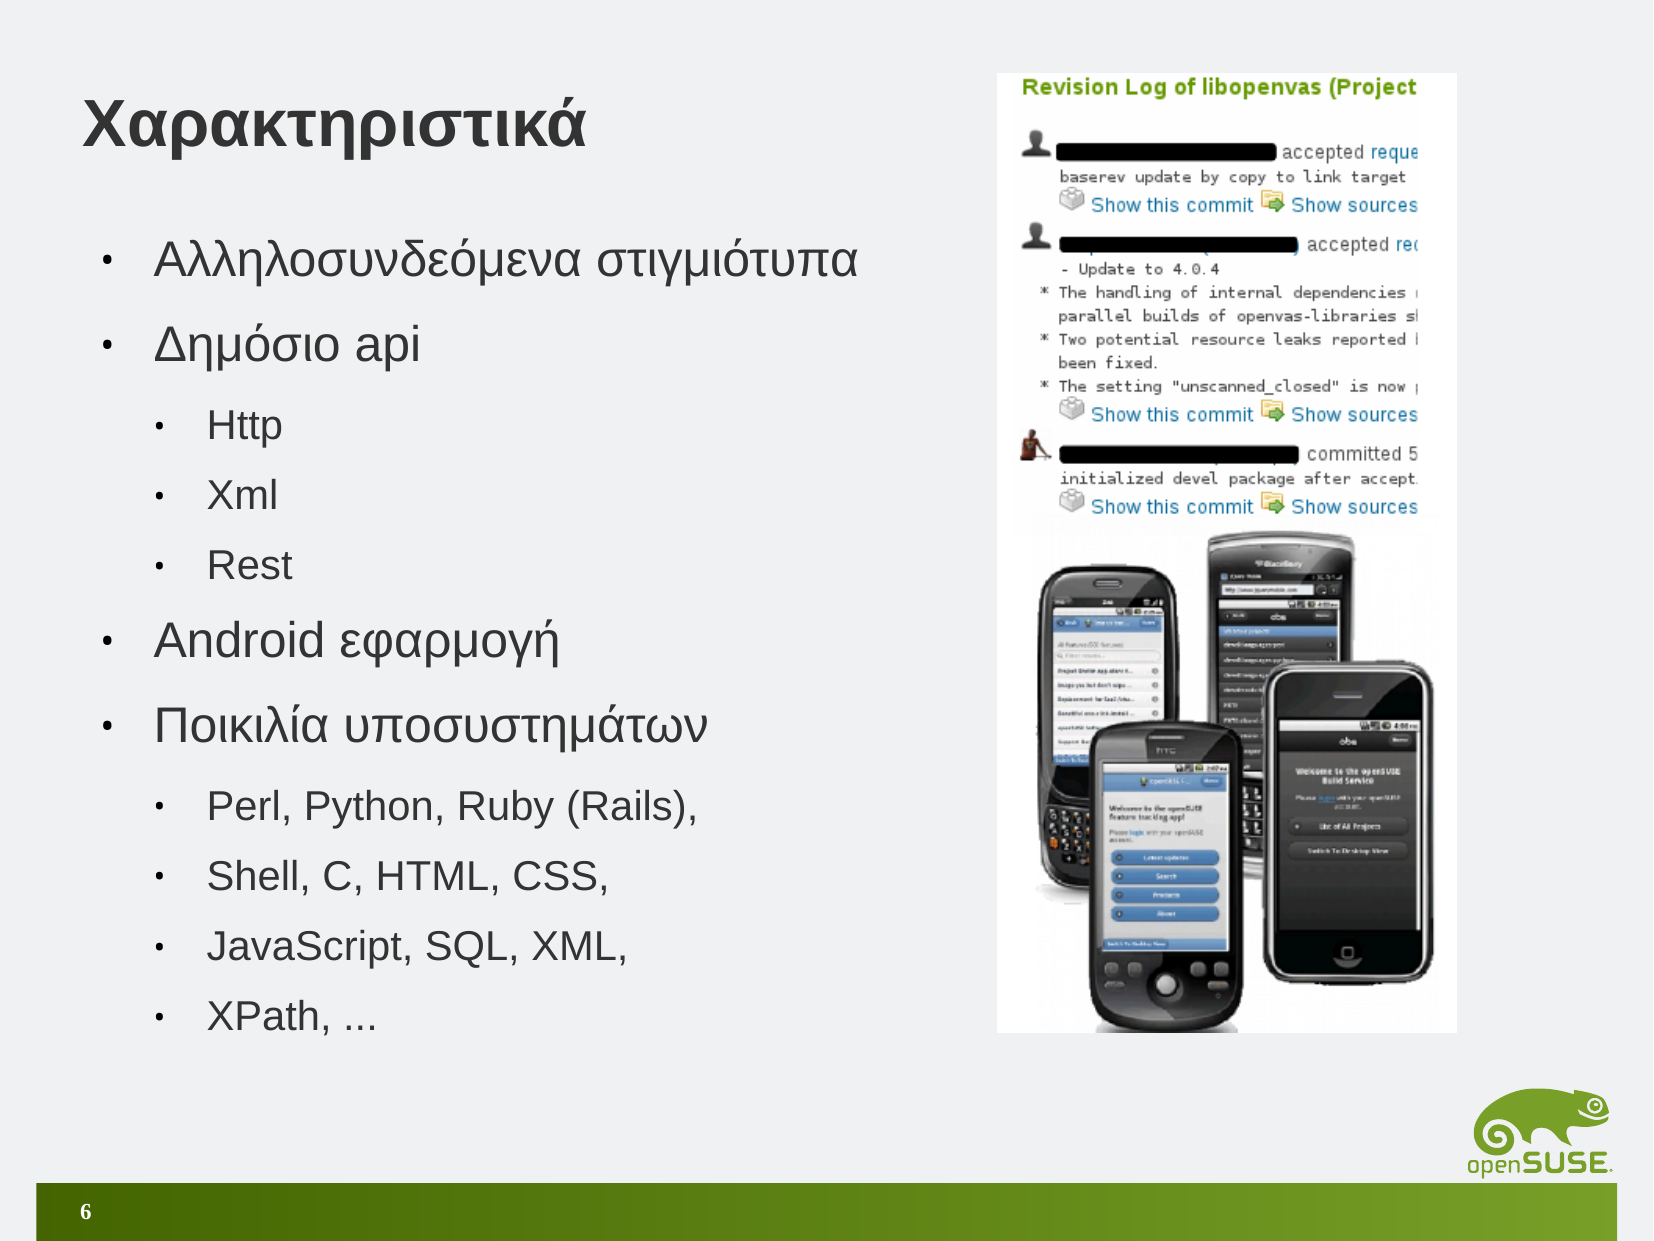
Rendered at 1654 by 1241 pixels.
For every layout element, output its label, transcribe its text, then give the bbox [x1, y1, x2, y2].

title Χαρακτηριστικά [82, 49, 1571, 198]
picture [0, 0, 1654, 1241]
list Αλληλοσυνδεόμενα στιγμιότυπα Δημόσιο api Http Xml Rest Android εφαρμογή Ποικιλία υποσυστημάτων Perl, Python, Ruby (Rails), Shell, C, HTML, CSS, JavaScript, SQL, XML, XPath, ... [82, 231, 1571, 1050]
